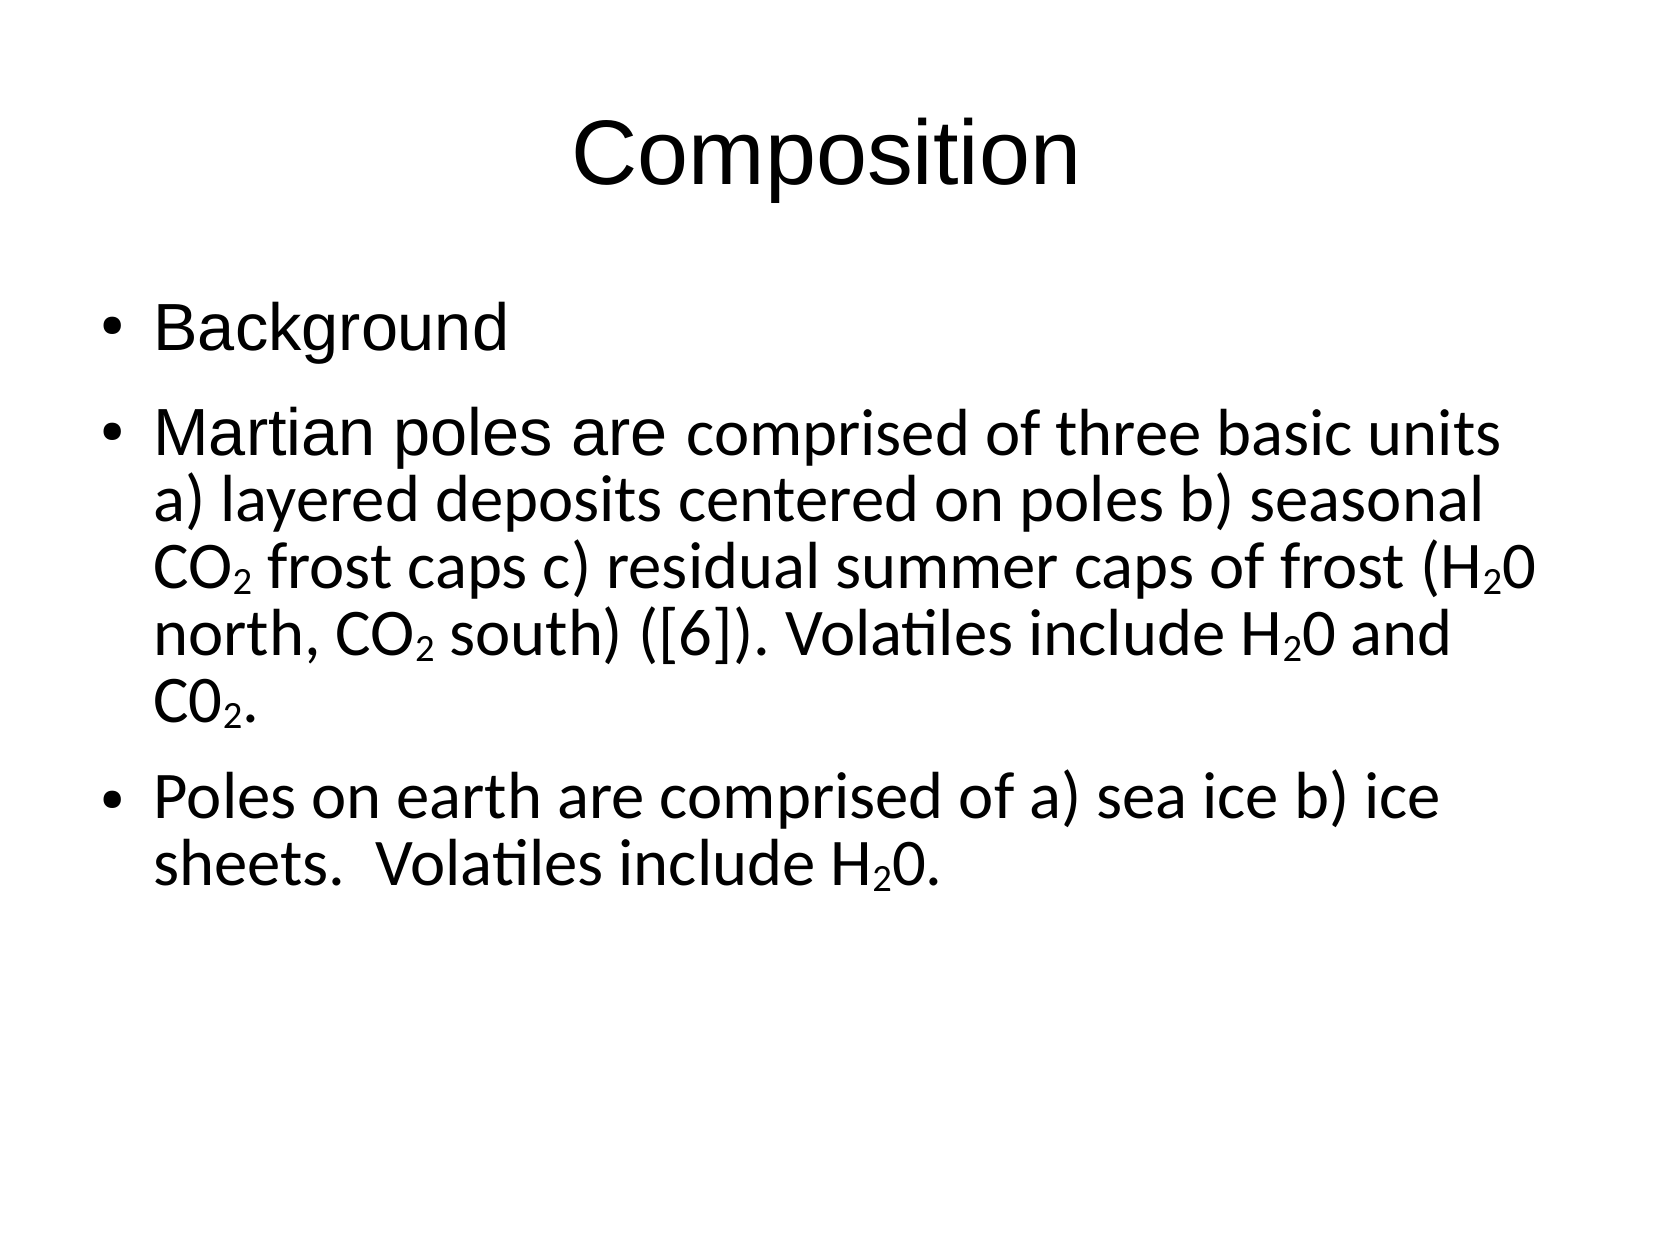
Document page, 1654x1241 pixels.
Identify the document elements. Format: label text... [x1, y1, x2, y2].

title Composition [82, 49, 1571, 257]
list Background Martian poles are comprised of three basic units a) layered deposits centered on poles b) seasonal CO2 frost caps c) residual summer caps of frost (H20 north, CO2 south) ([6]). Volatiles include H20 and C02. Poles on earth are comprised of a) sea ice b) ice sheets. Volatiles include H20. [82, 290, 1538, 1010]
